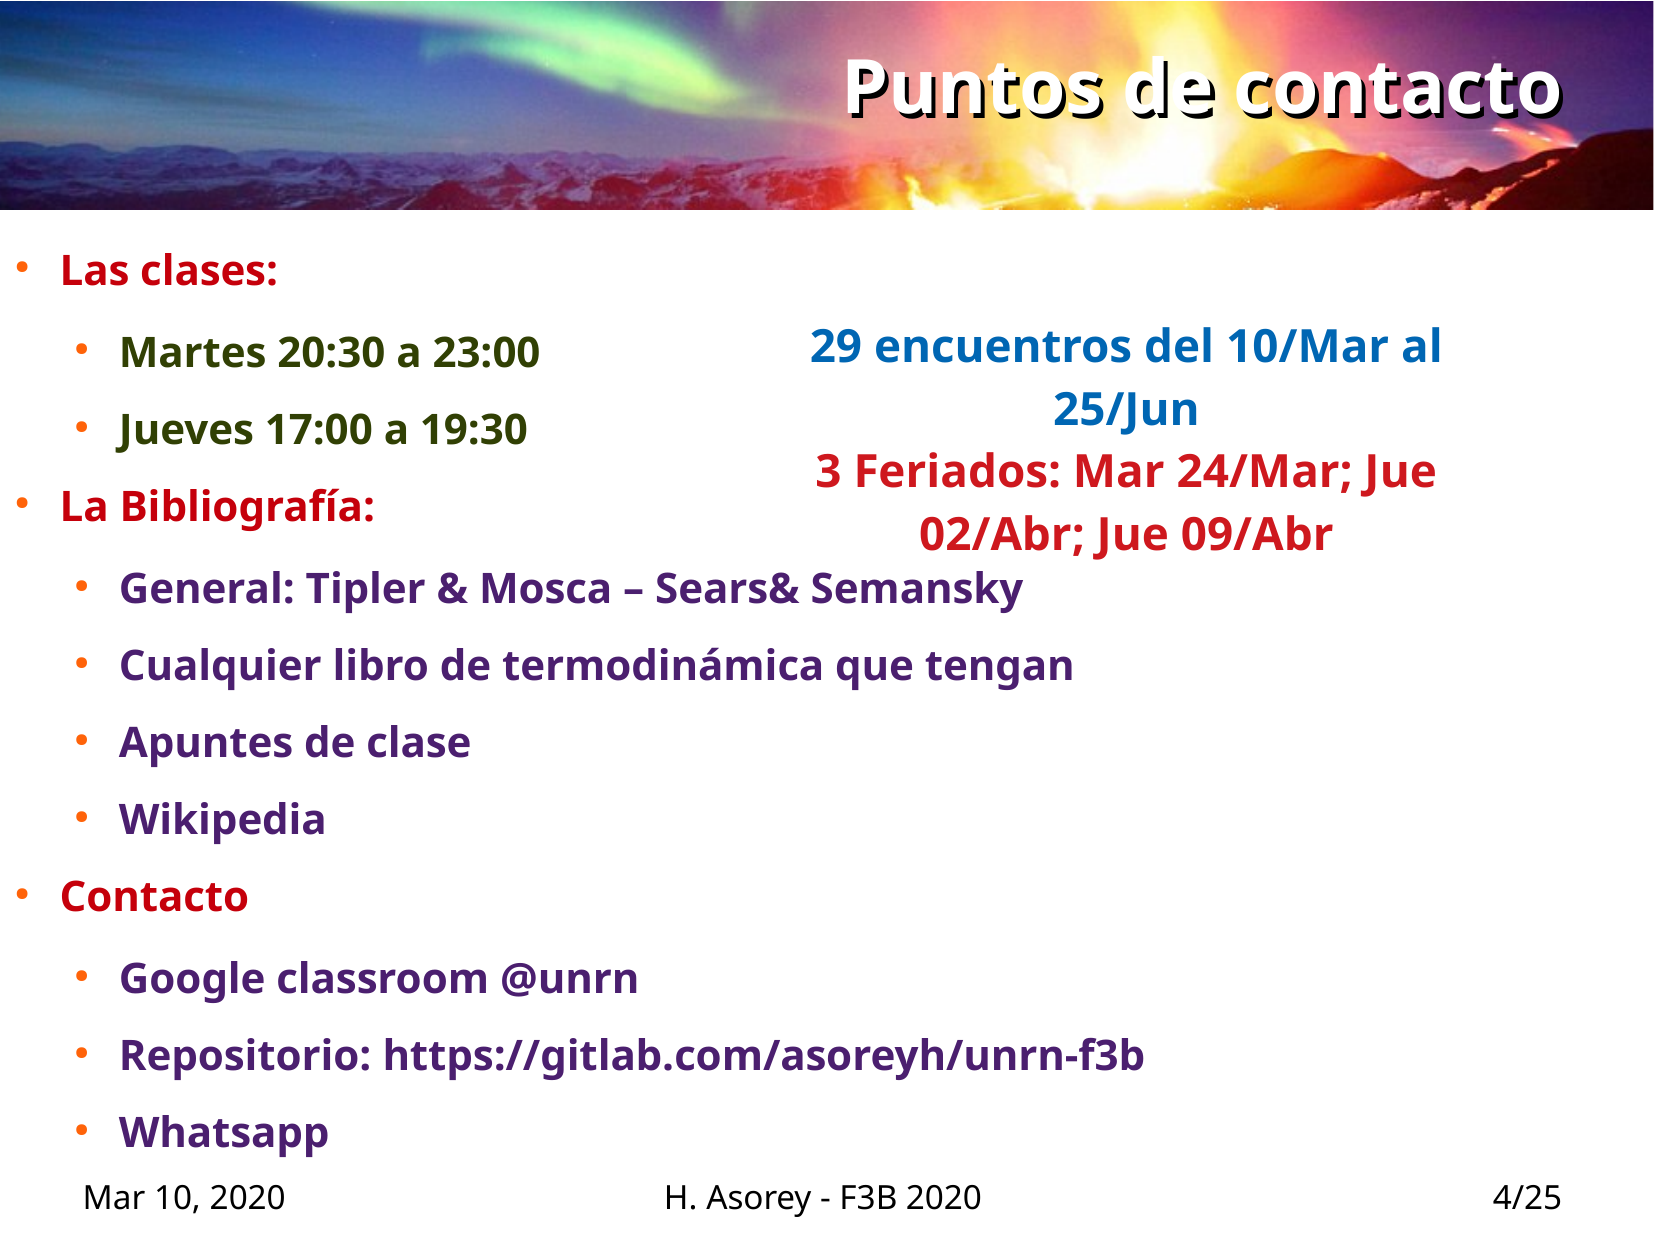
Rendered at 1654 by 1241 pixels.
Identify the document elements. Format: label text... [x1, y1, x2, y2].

picture [0, 1, 1654, 210]
title Puntos de contacto [75, 19, 1564, 151]
text_box 29 encuentros del 10/Mar al 25/Jun 3 Feriados: Mar 24/Mar; Jue 02/Abr; Jue 09/Abr [795, 306, 1576, 535]
list Las clases: Martes 20:30 a 23:00 Jueves 17:00 a 19:30 La Bibliografía: General: Tipler & Mosca – Sears& Semansky Cualquier libro de termodinámica que tengan Apuntes de clase Wikipedia Contacto Google classroom @unrn Repositorio: https://gitlab.com/asoreyh/unrn-f3b Whatsapp [0, 240, 1636, 1171]
